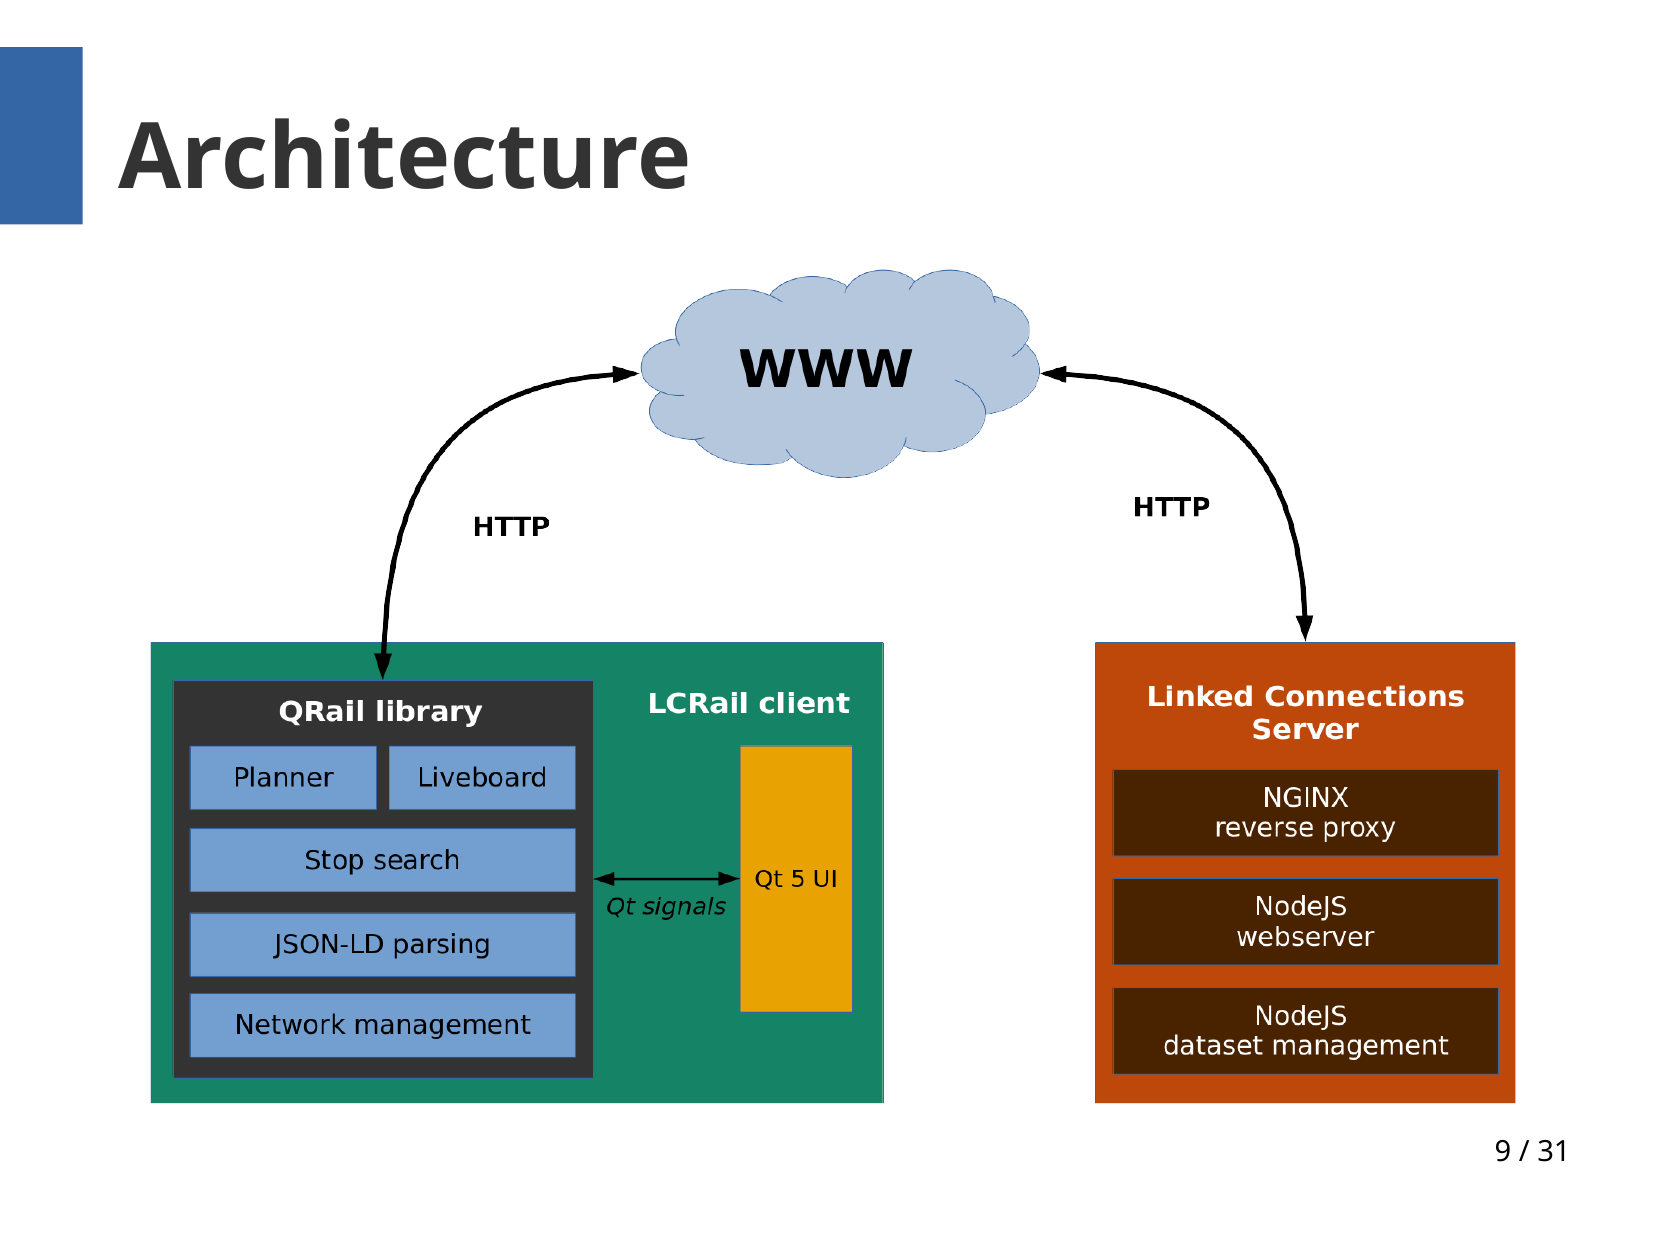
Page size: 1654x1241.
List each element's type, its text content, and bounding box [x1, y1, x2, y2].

title Architecture [118, 49, 1571, 257]
picture [150, 269, 1516, 1104]
